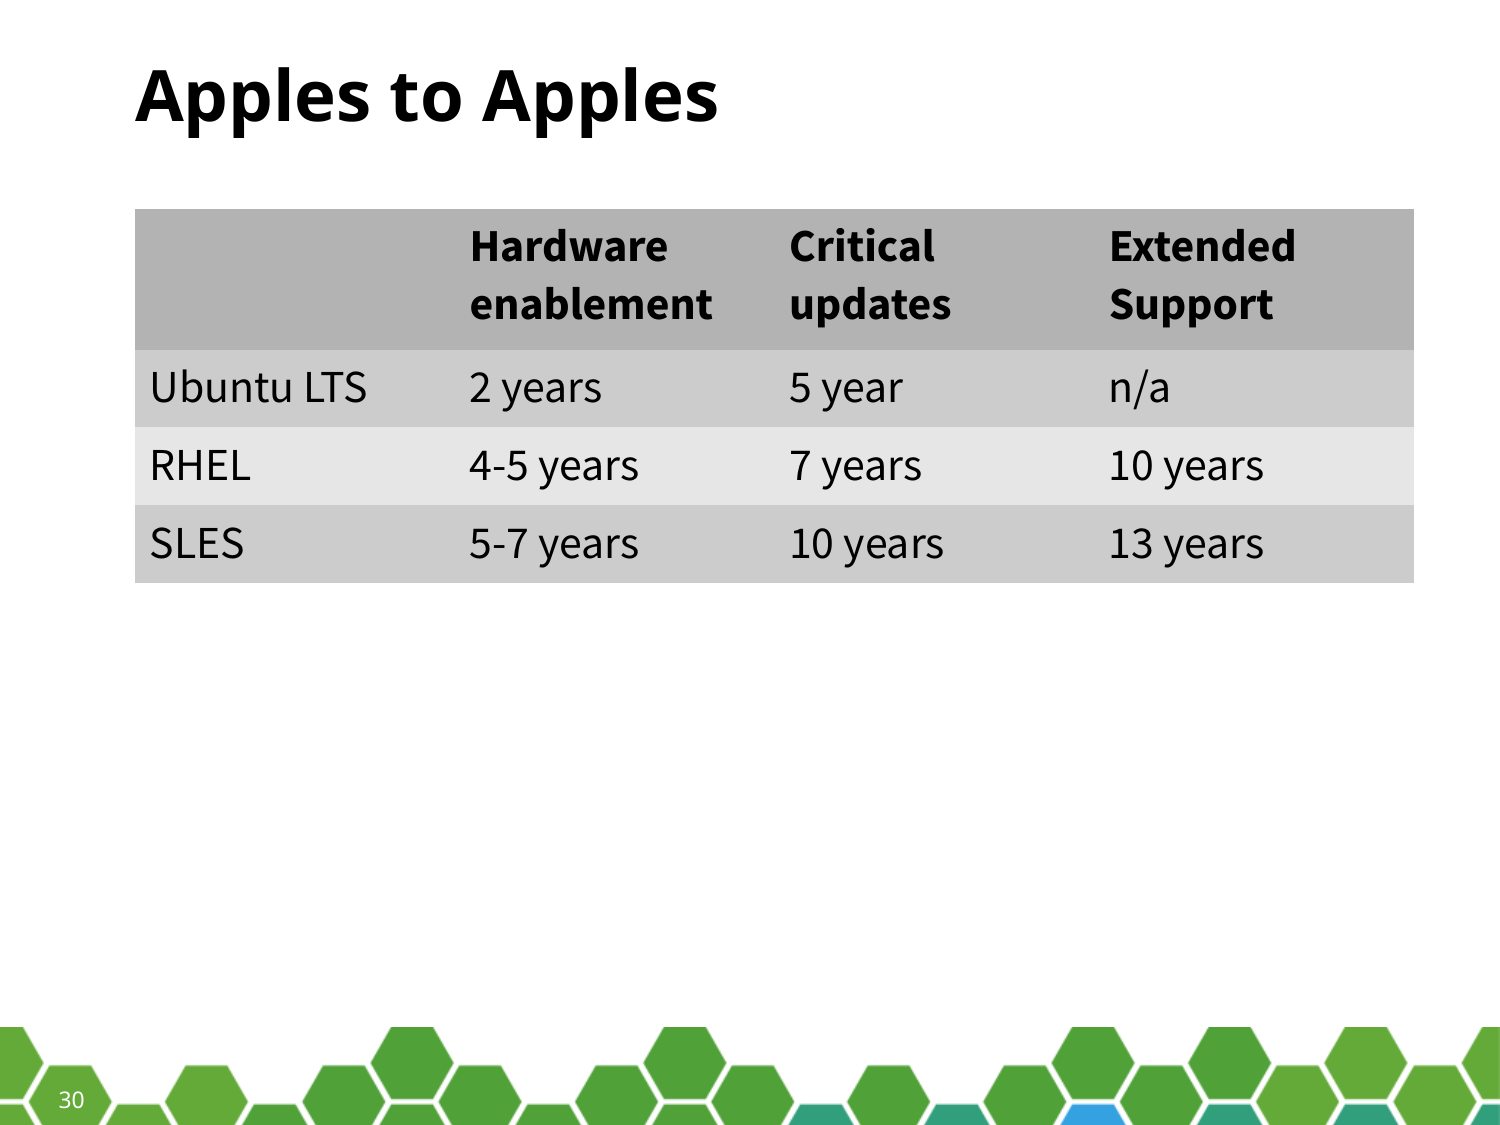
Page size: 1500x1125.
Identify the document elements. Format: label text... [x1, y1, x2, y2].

table_cell RHEL [135, 427, 455, 505]
table_cell 10 years [1094, 427, 1414, 505]
table_cell SLES [135, 505, 455, 583]
table_cell 7 years [774, 427, 1094, 505]
title Apples to Apples [135, 12, 1372, 175]
table_header Critical updates [774, 209, 1094, 350]
table_cell 13 years [1094, 505, 1414, 583]
table_cell 5 year [774, 350, 1094, 427]
table_cell 4-5 years [455, 427, 774, 505]
table_header [135, 209, 455, 350]
table_cell 10 years [774, 505, 1094, 583]
table_cell Ubuntu LTS [135, 350, 455, 427]
picture [0, 1027, 1500, 1125]
table_cell n/a [1094, 350, 1414, 427]
table_cell 2 years [455, 350, 774, 427]
table_header Extended Support [1094, 209, 1414, 350]
table_cell 5-7 years [455, 505, 774, 583]
table_header Hardware enablement [455, 209, 774, 350]
